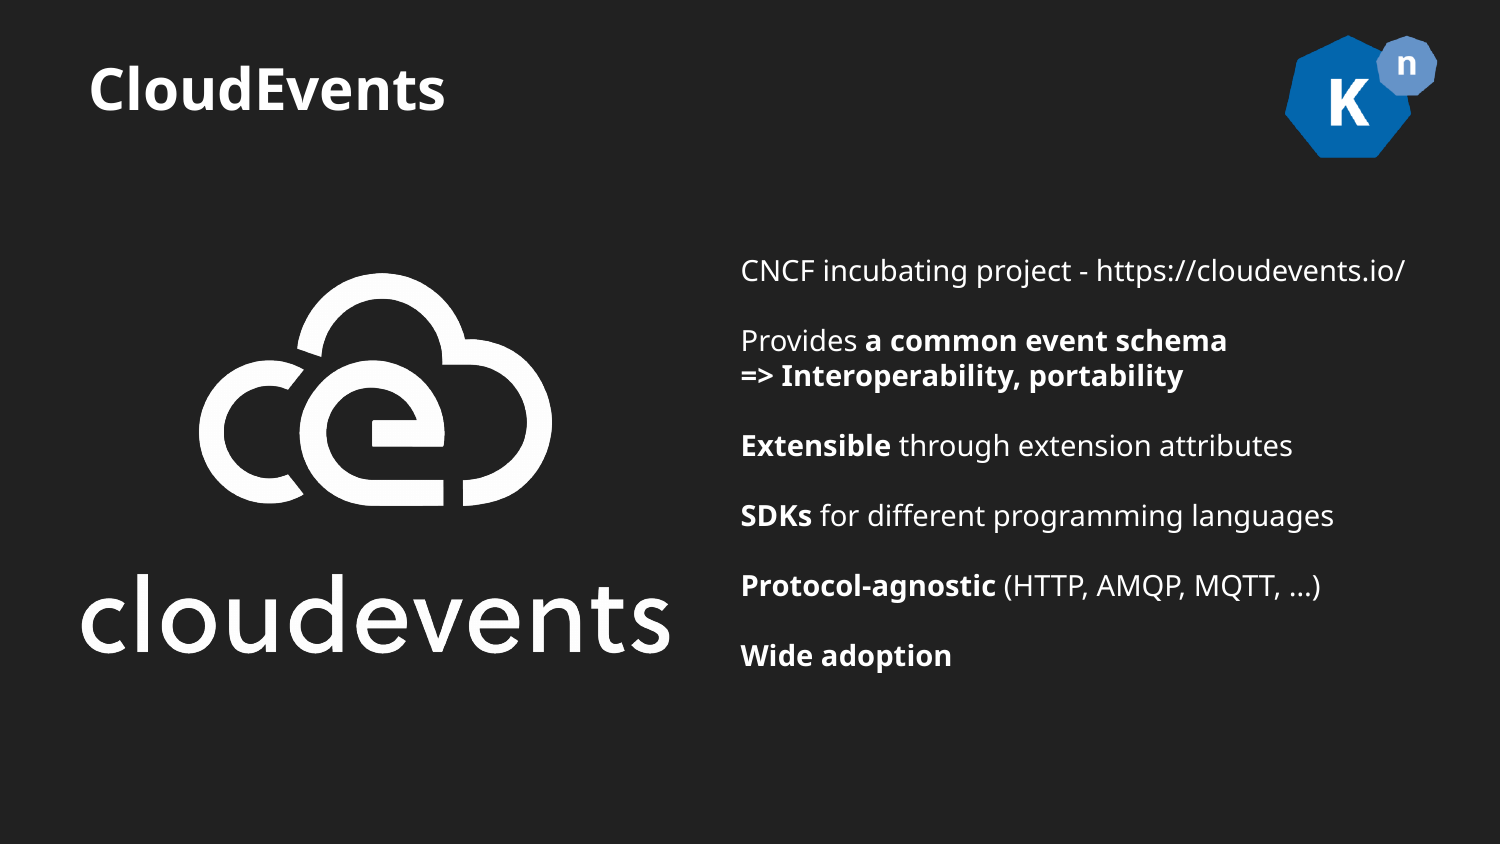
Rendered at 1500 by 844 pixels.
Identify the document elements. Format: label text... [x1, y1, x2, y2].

picture [1274, 7, 1445, 177]
picture [73, 259, 676, 667]
text_box CNCF incubating project - https://cloudevents.io/ Provides a common event schema => Interoperability, portability Extensible through extension attributes SDKs for different programming languages Protocol-agnostic (HTTP, AMQP, MQTT, …) Wide adoption [725, 237, 1475, 723]
text_box CloudEvents [73, 45, 833, 139]
